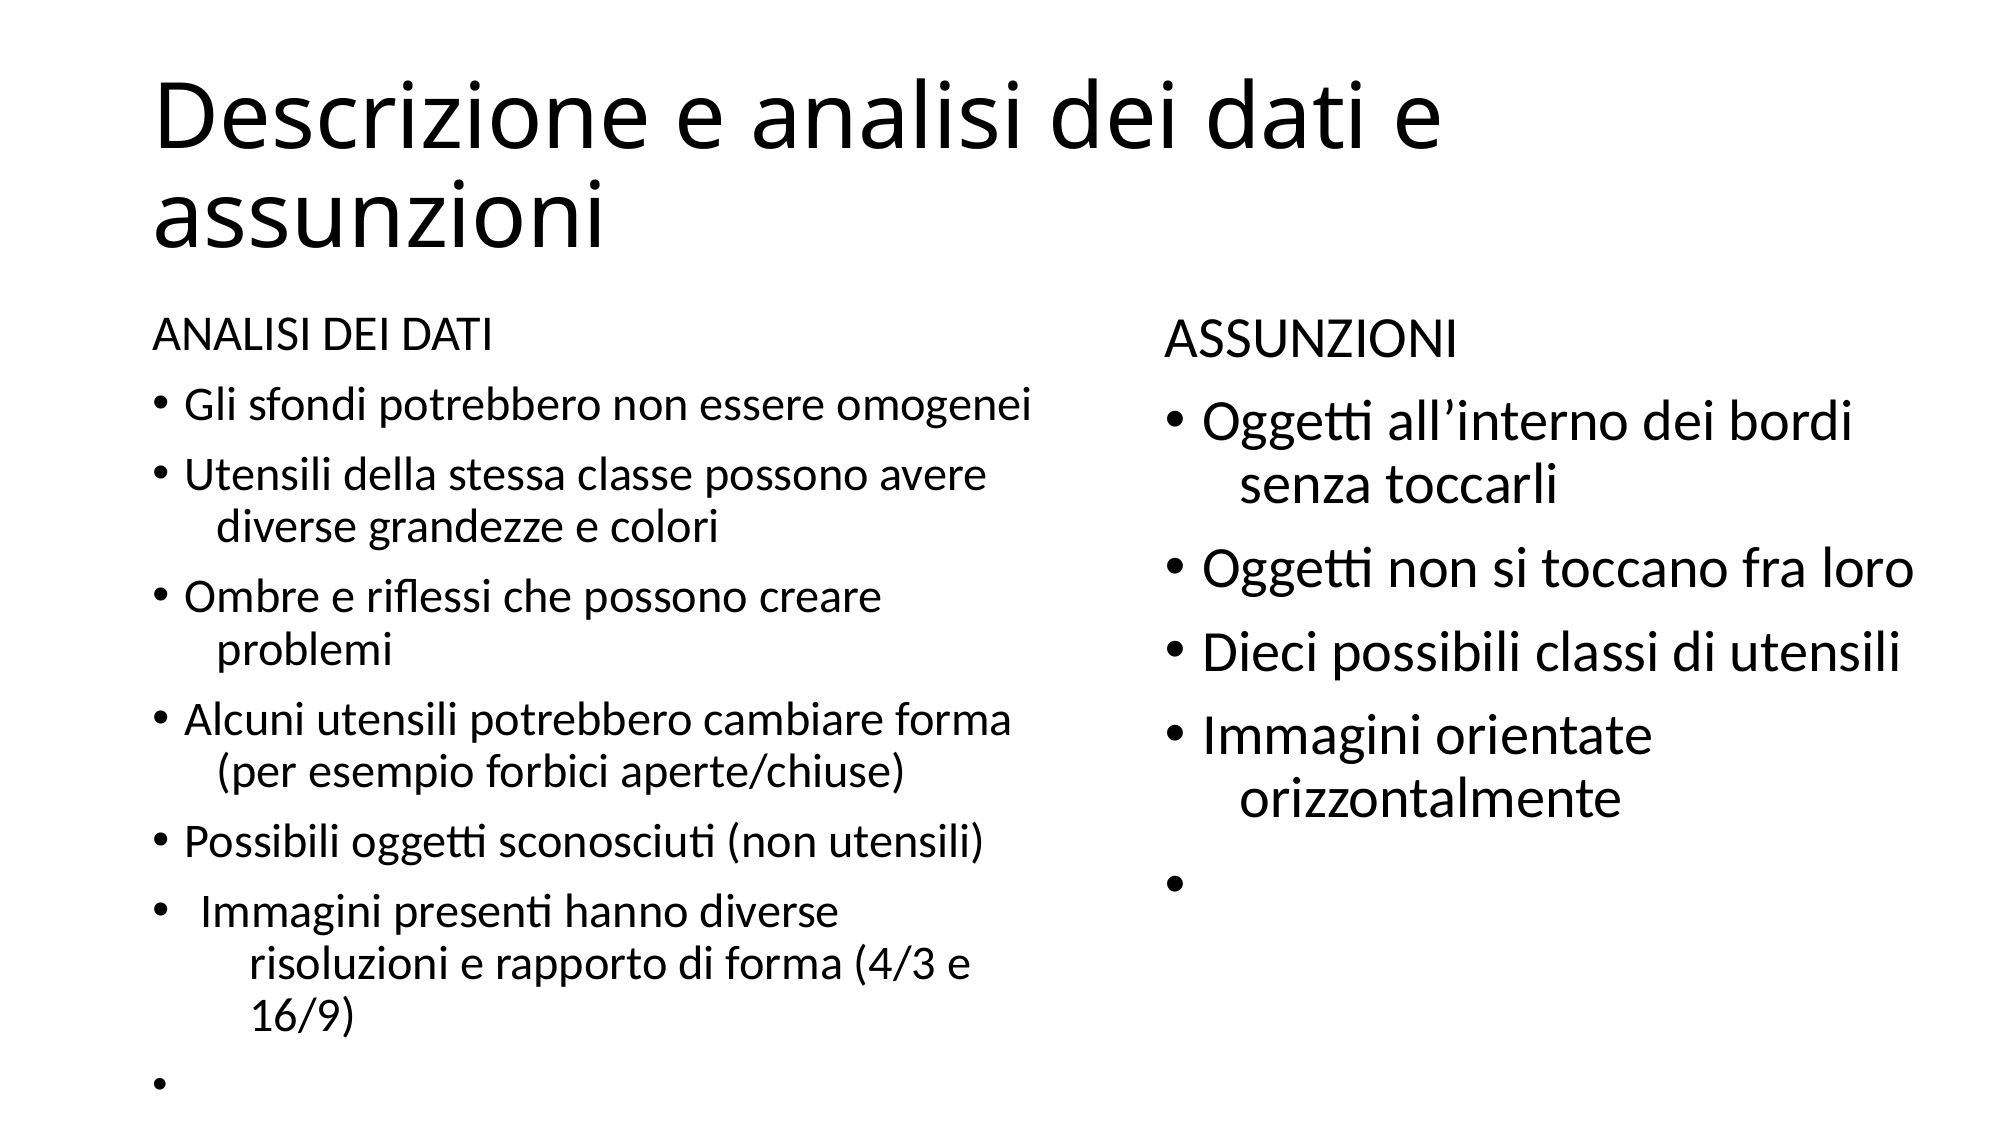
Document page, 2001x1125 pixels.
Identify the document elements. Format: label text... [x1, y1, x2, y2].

list ASSUNZIONI Oggetti all’interno dei bordi senza toccarli Oggetti non si toccano fra loro Dieci possibili classi di utensili Immagini orientate orizzontalmente [1149, 299, 2000, 1014]
list ANALISI DEI DATI Gli sfondi potrebbero non essere omogenei Utensili della stessa classe possono avere diverse grandezze e colori Ombre e riflessi che possono creare problemi Alcuni utensili potrebbero cambiare forma (per esempio forbici aperte/chiuse) Possibili oggetti sconosciuti (non utensili) Immagini presenti hanno diverse risoluzioni e rapporto di forma (4/3 e 16/9) [137, 299, 1059, 1089]
title Descrizione e analisi dei dati e assunzioni [137, 59, 1863, 278]
